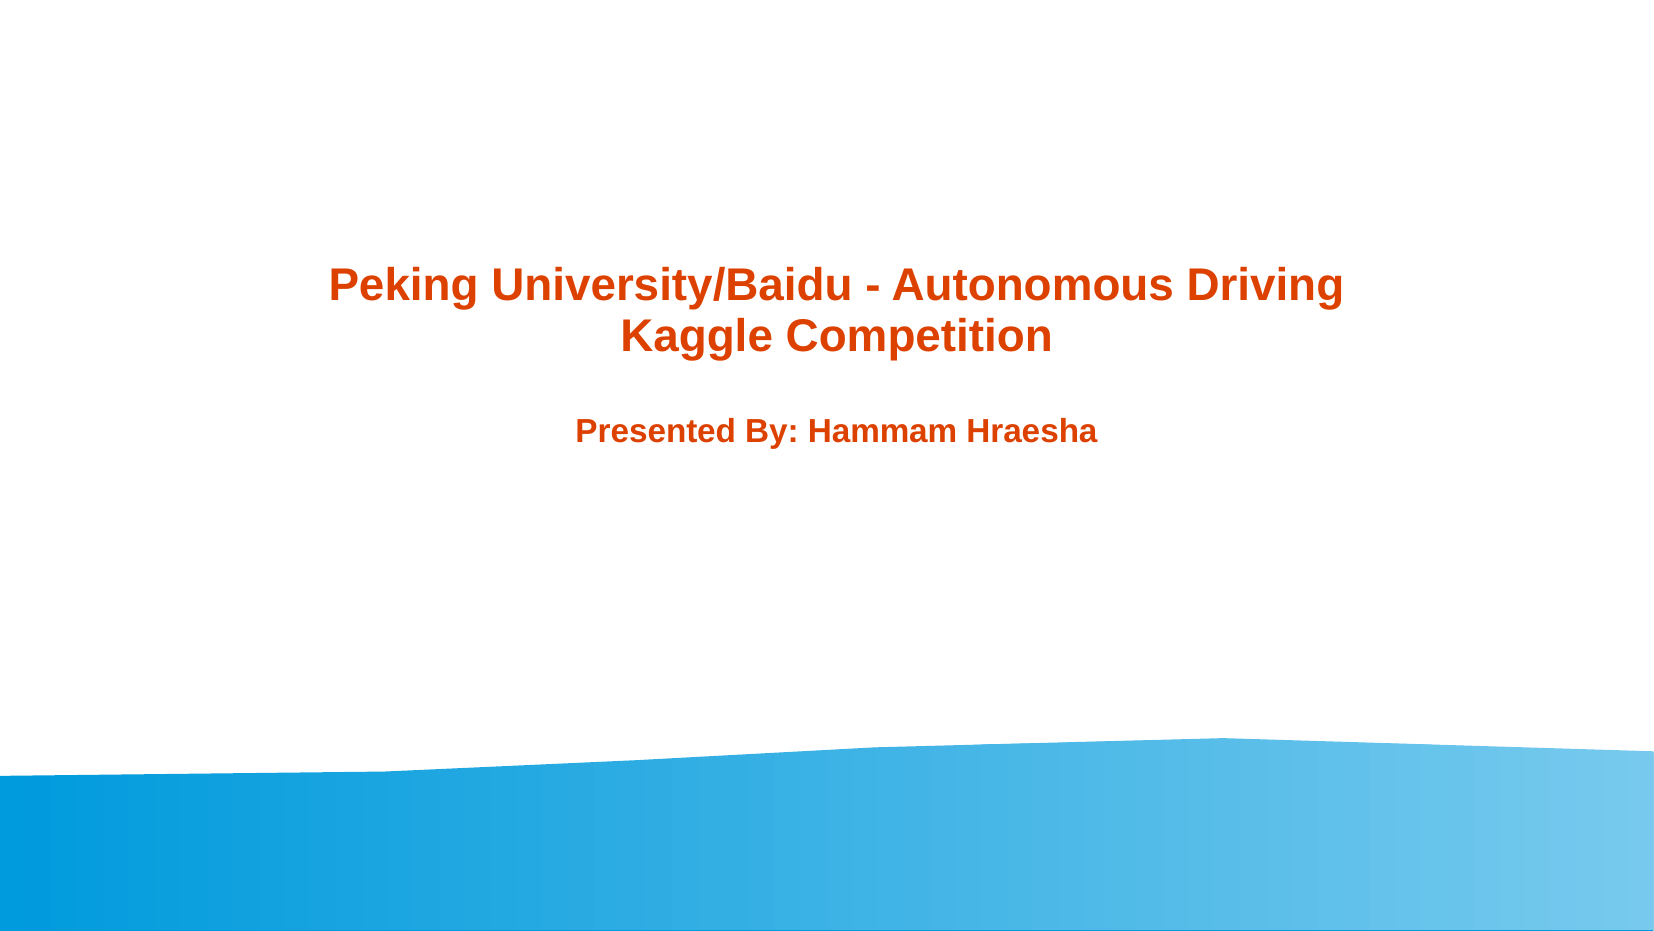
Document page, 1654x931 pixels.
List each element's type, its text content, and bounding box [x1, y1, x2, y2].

title Peking University/Baidu - Autonomous Driving Kaggle Competition Presented By: Hammam Hraesha [98, 258, 1576, 450]
